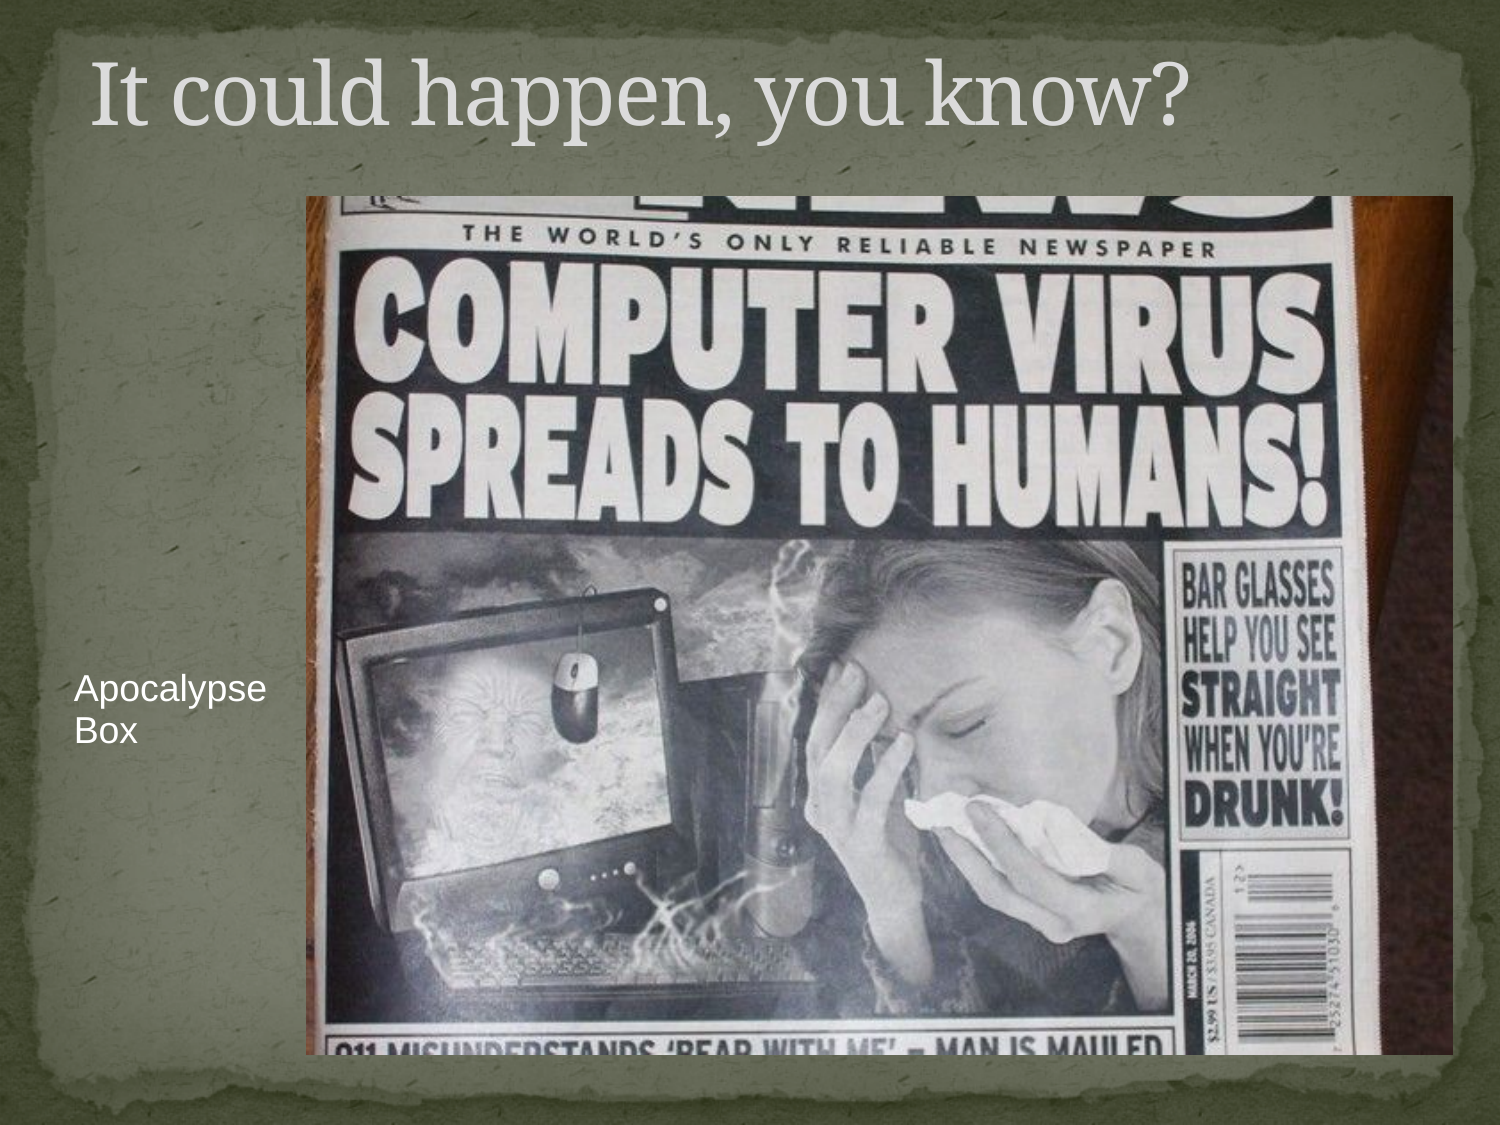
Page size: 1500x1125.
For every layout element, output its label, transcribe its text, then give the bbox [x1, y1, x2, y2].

picture [0, 0, 1500, 1125]
title It could happen, you know? [75, 25, 1426, 151]
text_box Apocalypse Box [59, 660, 292, 759]
